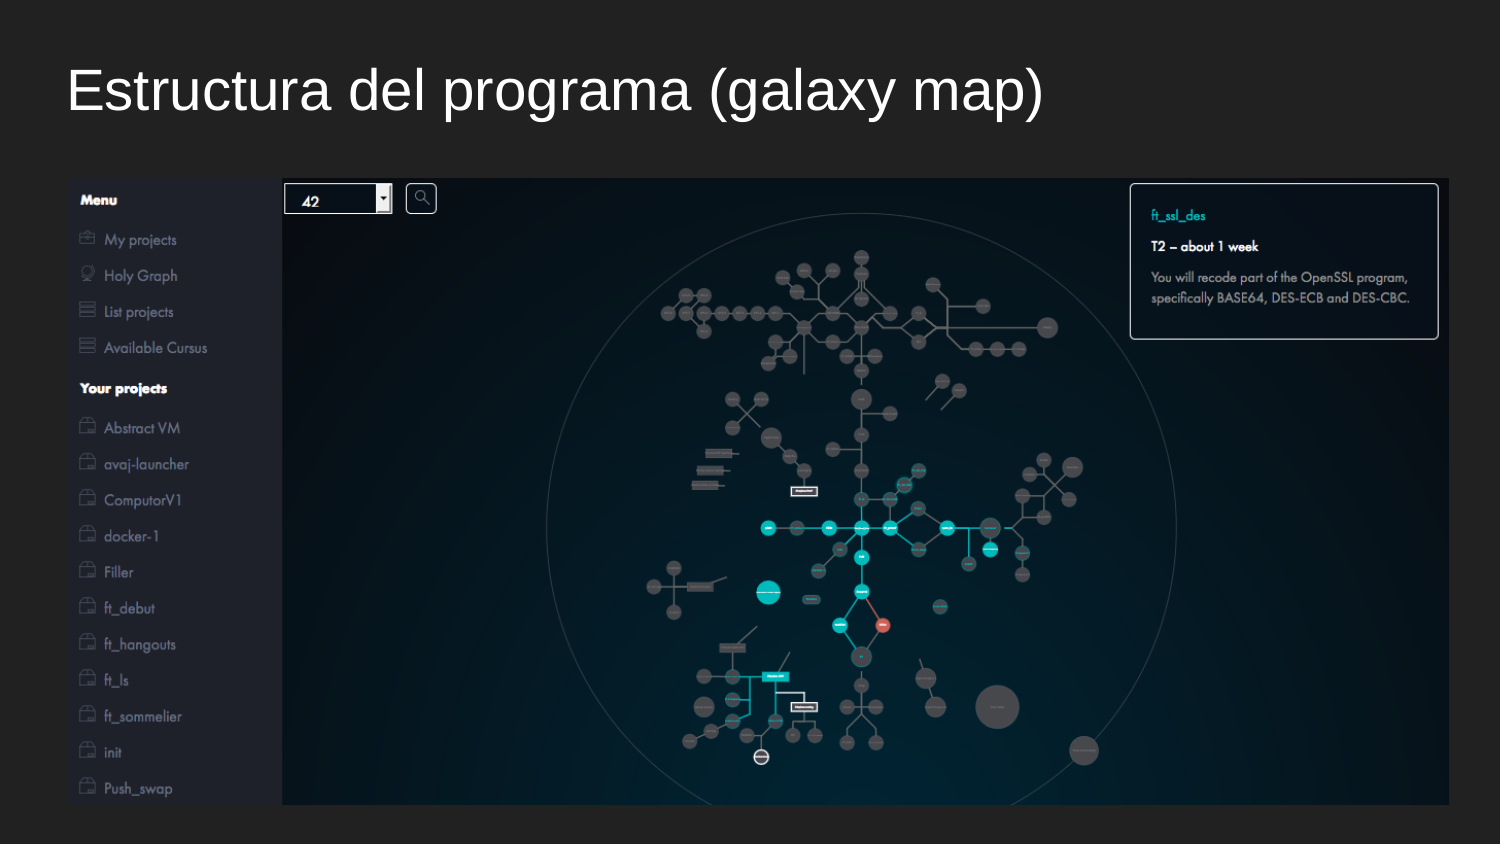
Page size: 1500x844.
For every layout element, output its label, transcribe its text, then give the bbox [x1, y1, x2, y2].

picture [67, 178, 1449, 805]
title Estructura del programa (galaxy map) [51, 37, 1449, 132]
